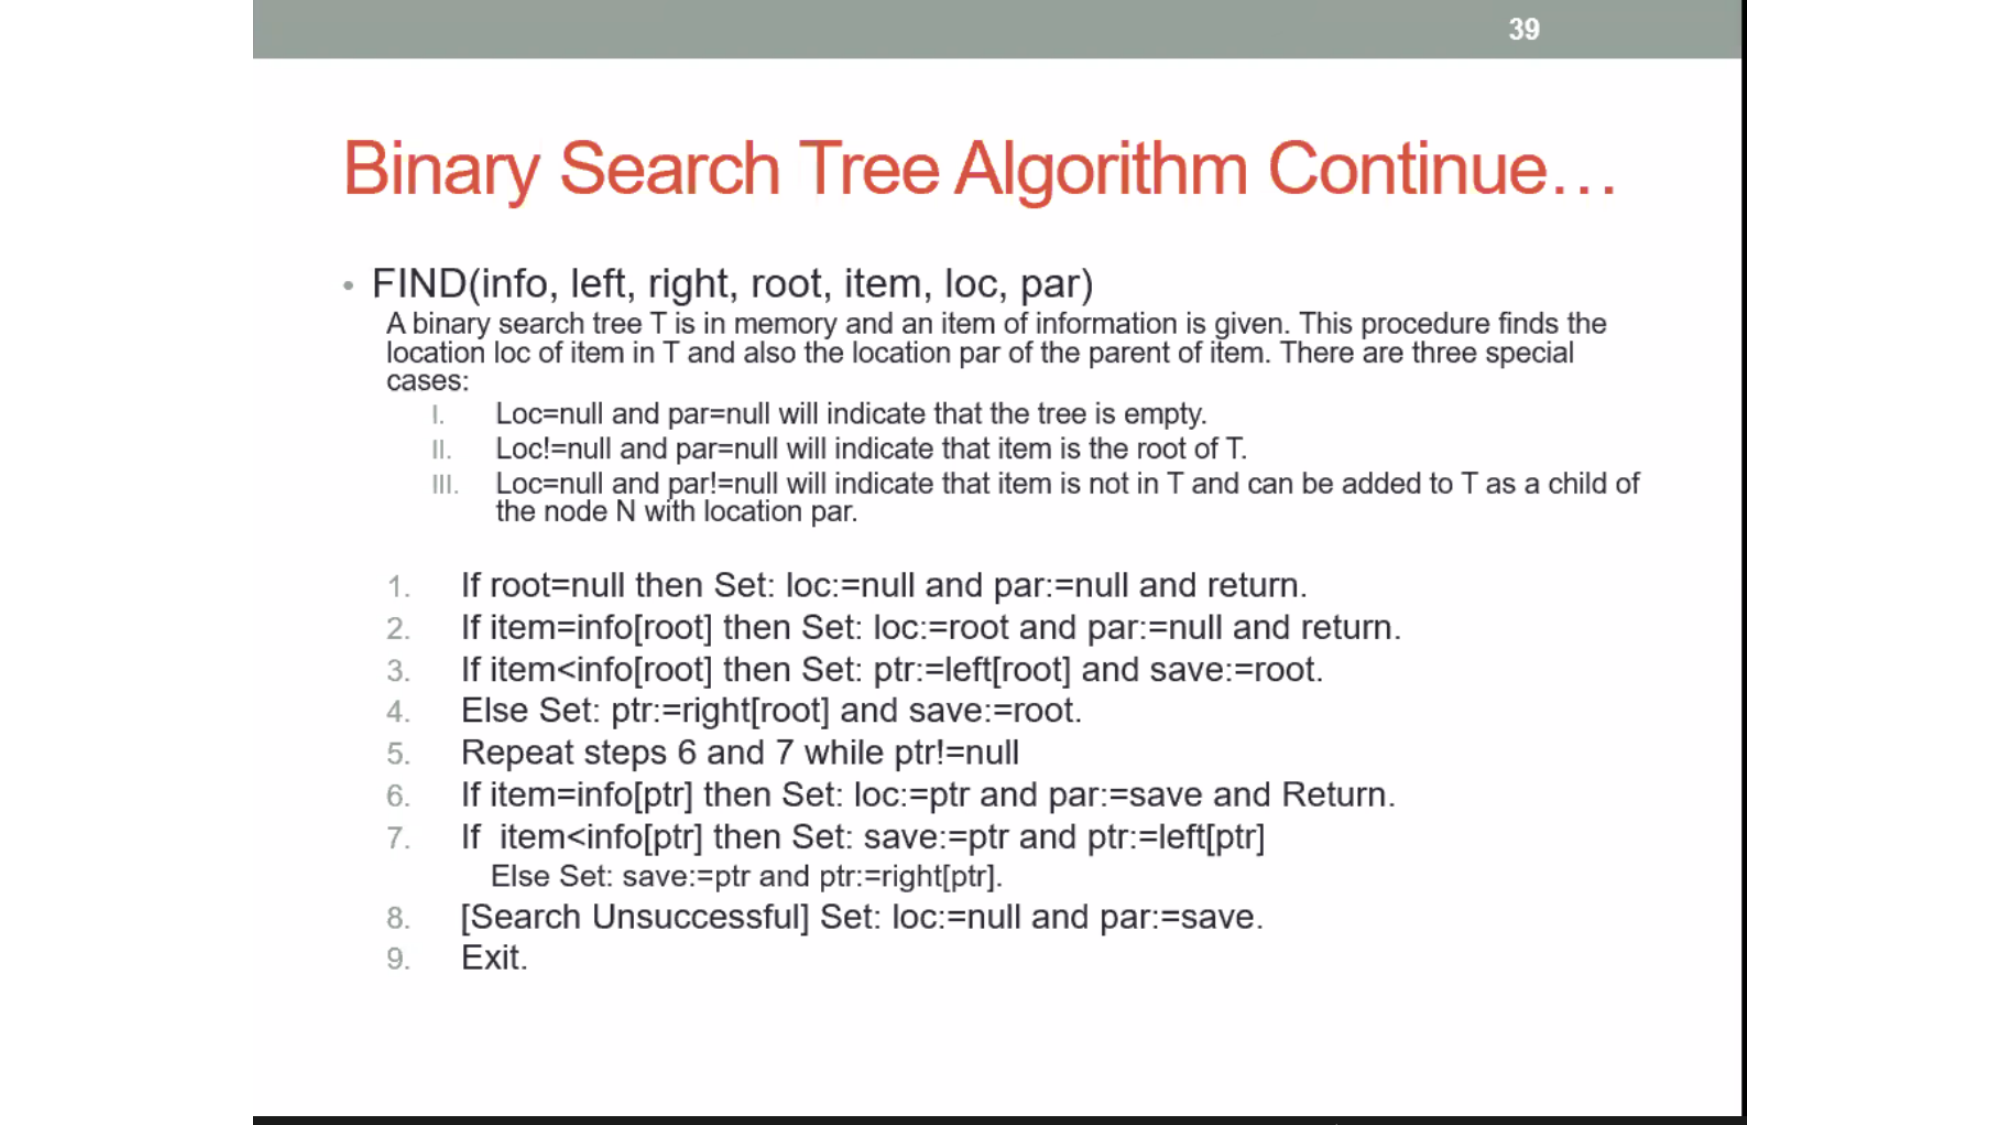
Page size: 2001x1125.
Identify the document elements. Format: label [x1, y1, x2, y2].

picture [253, 0, 1747, 1125]
